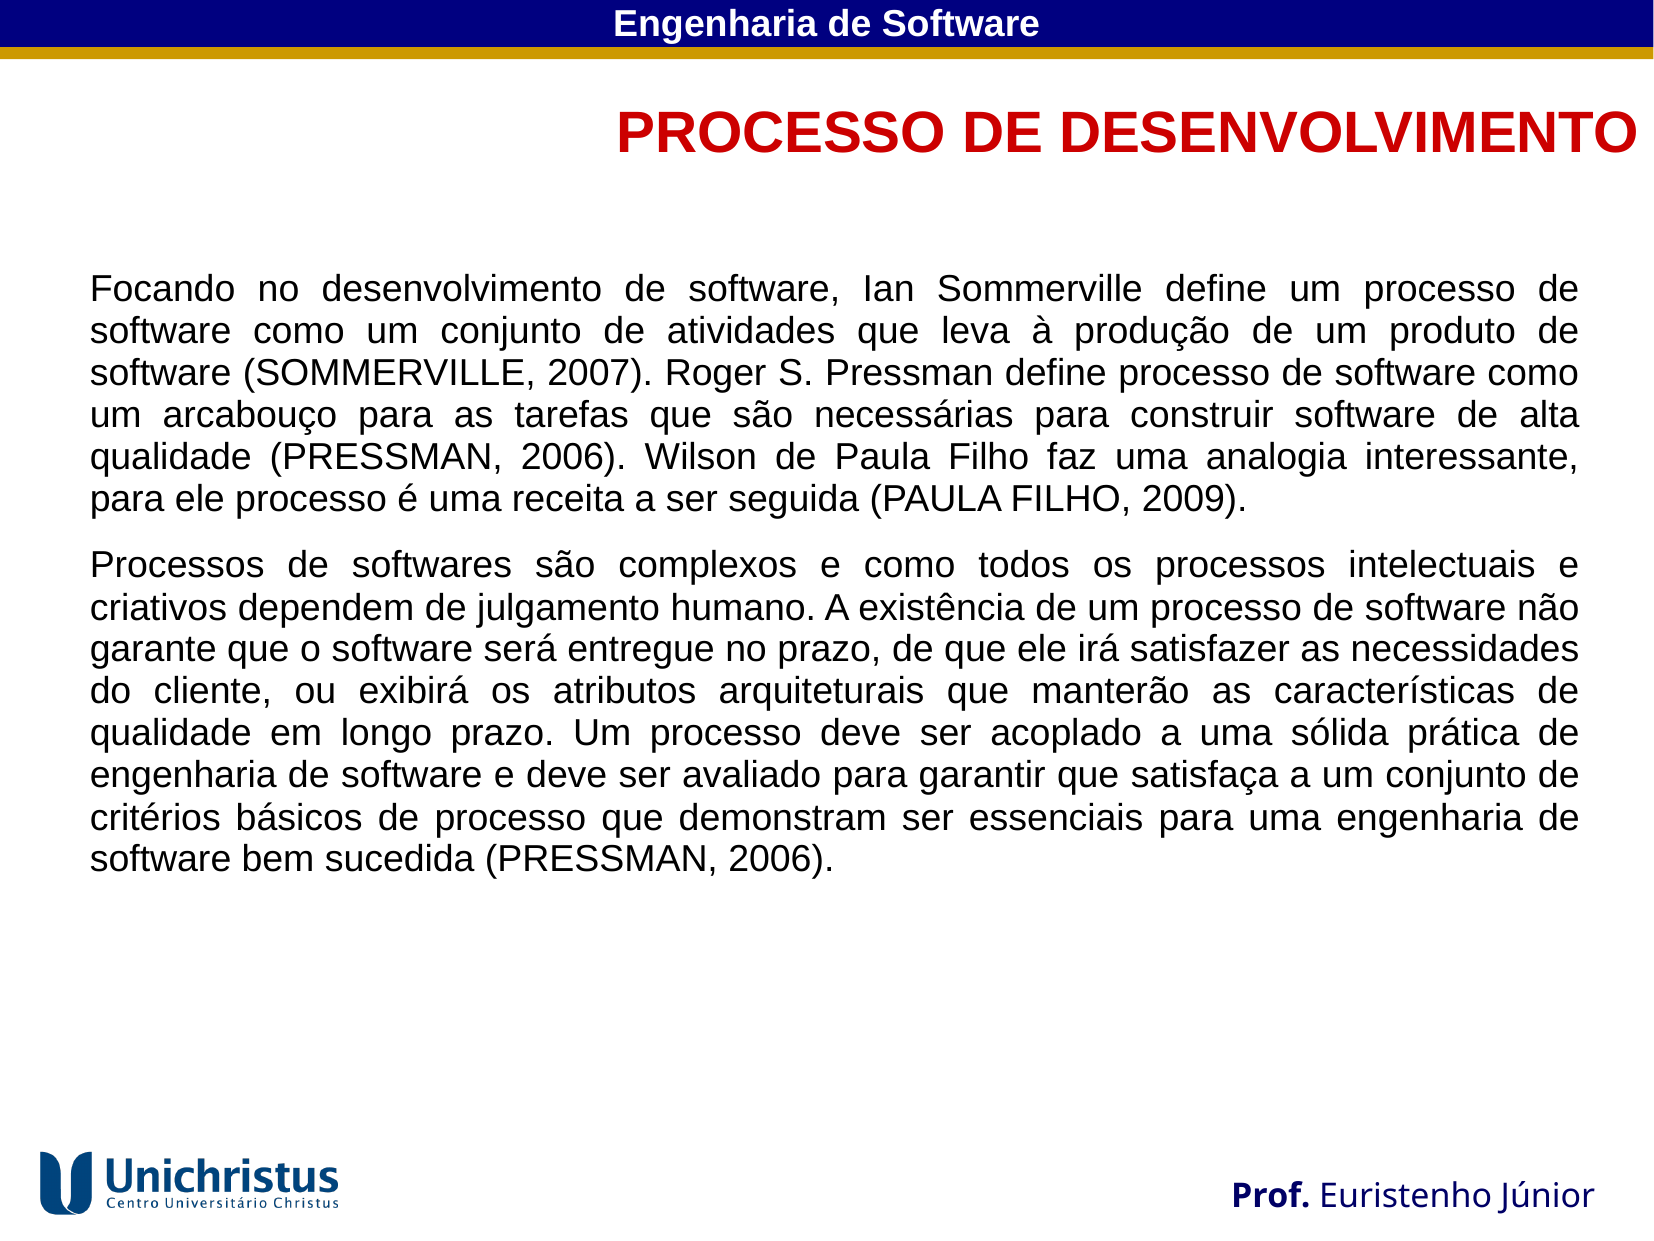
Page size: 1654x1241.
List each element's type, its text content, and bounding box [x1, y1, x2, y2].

picture [35, 1148, 343, 1217]
text_box PROCESSO DE DESENVOLVIMENTO [601, 92, 1654, 173]
text_box Engenharia de Software [0, 0, 1654, 47]
text_box Focando no desenvolvimento de software, Ian Sommerville define um processo de software como um conjunto de atividades que leva à produção de um produto de software (SOMMERVILLE, 2007). Roger S. Pressman define processo de software como um arcabouço para as tarefas que são necessárias para construir software de alta qualidade (PRESSMAN, 2006). Wilson de Paula Filho faz uma analogia interessante, para ele processo é uma receita a ser seguida (PAULA FILHO, 2009). Processos de softwares são complexos e como todos os processos intelectuais e criativos dependem de julgamento humano. A existência de um processo de software não garante que o software será entregue no prazo, de que ele irá satisfazer as necessidades do cliente, ou exibirá os atributos arquiteturais que manterão as características de qualidade em longo prazo. Um processo deve ser acoplado a uma sólida prática de engenharia de software e deve ser avaliado para garantir que satisfaça a um conjunto de critérios básicos de processo que demonstram ser essenciais para uma engenharia de software bem sucedida (PRESSMAN, 2006). [75, 259, 1595, 888]
text_box Prof. Euristenho Júnior [1216, 1163, 1654, 1224]
text_box [0, 47, 1654, 60]
